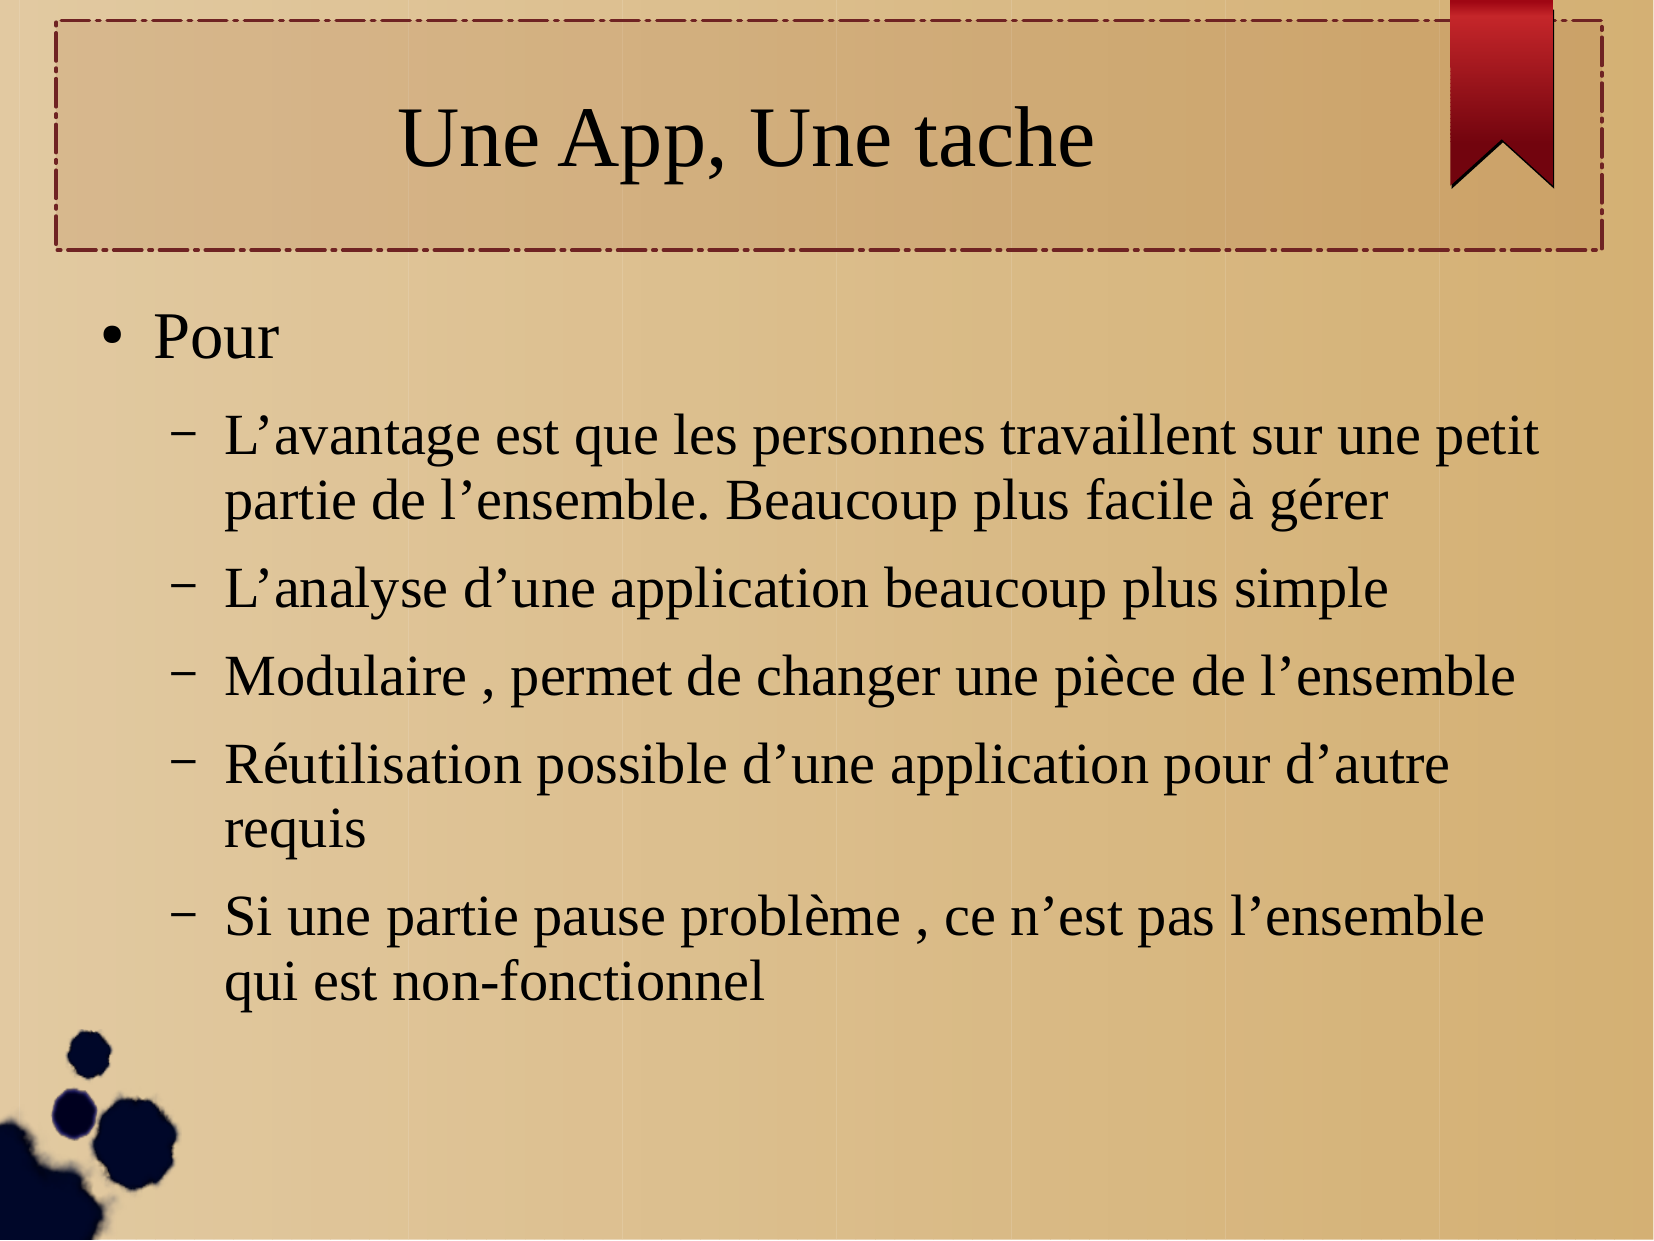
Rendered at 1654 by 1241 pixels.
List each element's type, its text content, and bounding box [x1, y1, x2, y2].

list Pour L’avantage est que les personnes travaillent sur une petit partie de l’ensemble. Beaucoup plus facile à gérer L’analyse d’une application beaucoup plus simple Modulaire , permet de changer une pièce de l’ensemble Réutilisation possible d’une application pour d’autre requis Si une partie pause problème , ce n’est pas l’ensemble qui est non-fonctionnel [82, 299, 1571, 1019]
title Une App, Une tache [82, 47, 1412, 229]
